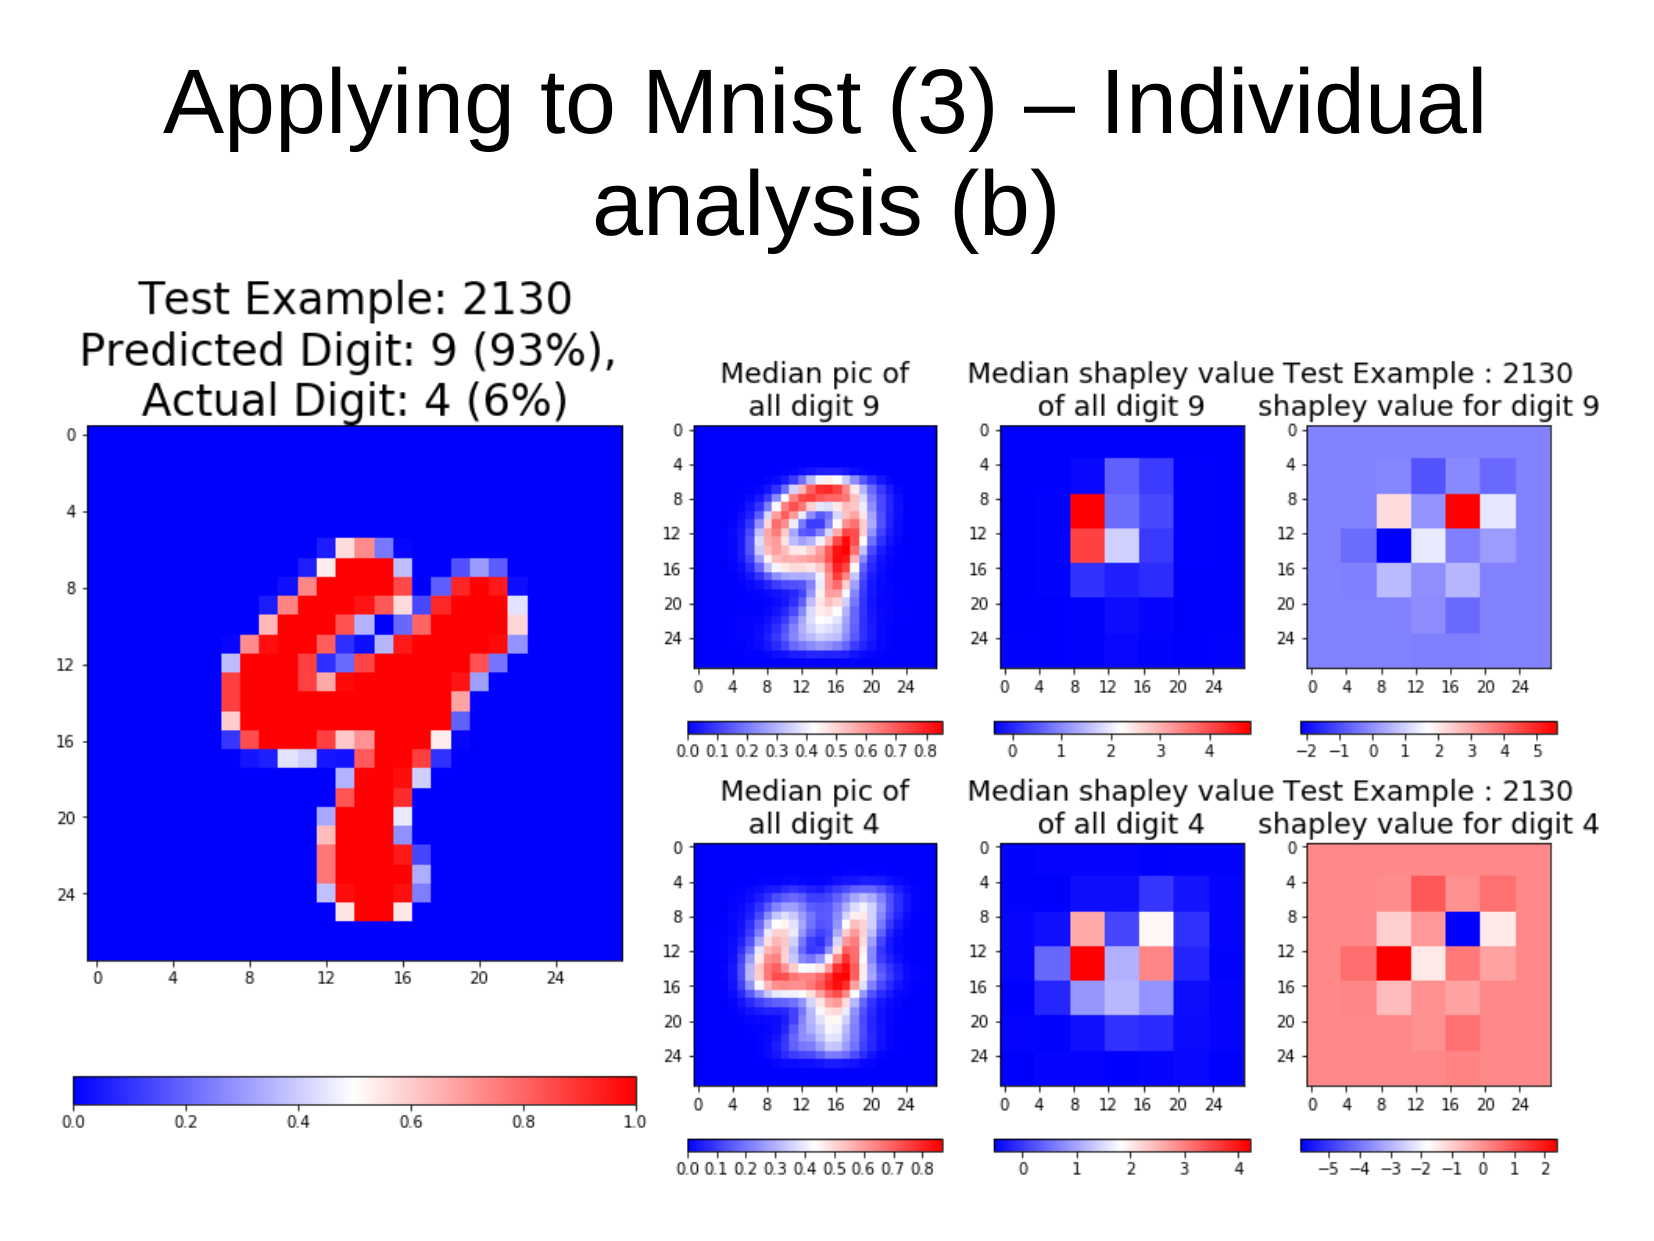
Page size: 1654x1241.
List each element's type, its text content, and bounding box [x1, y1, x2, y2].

title Applying to Mnist (3) – Individual analysis (b) [82, 49, 1571, 257]
picture [45, 269, 1610, 1189]
